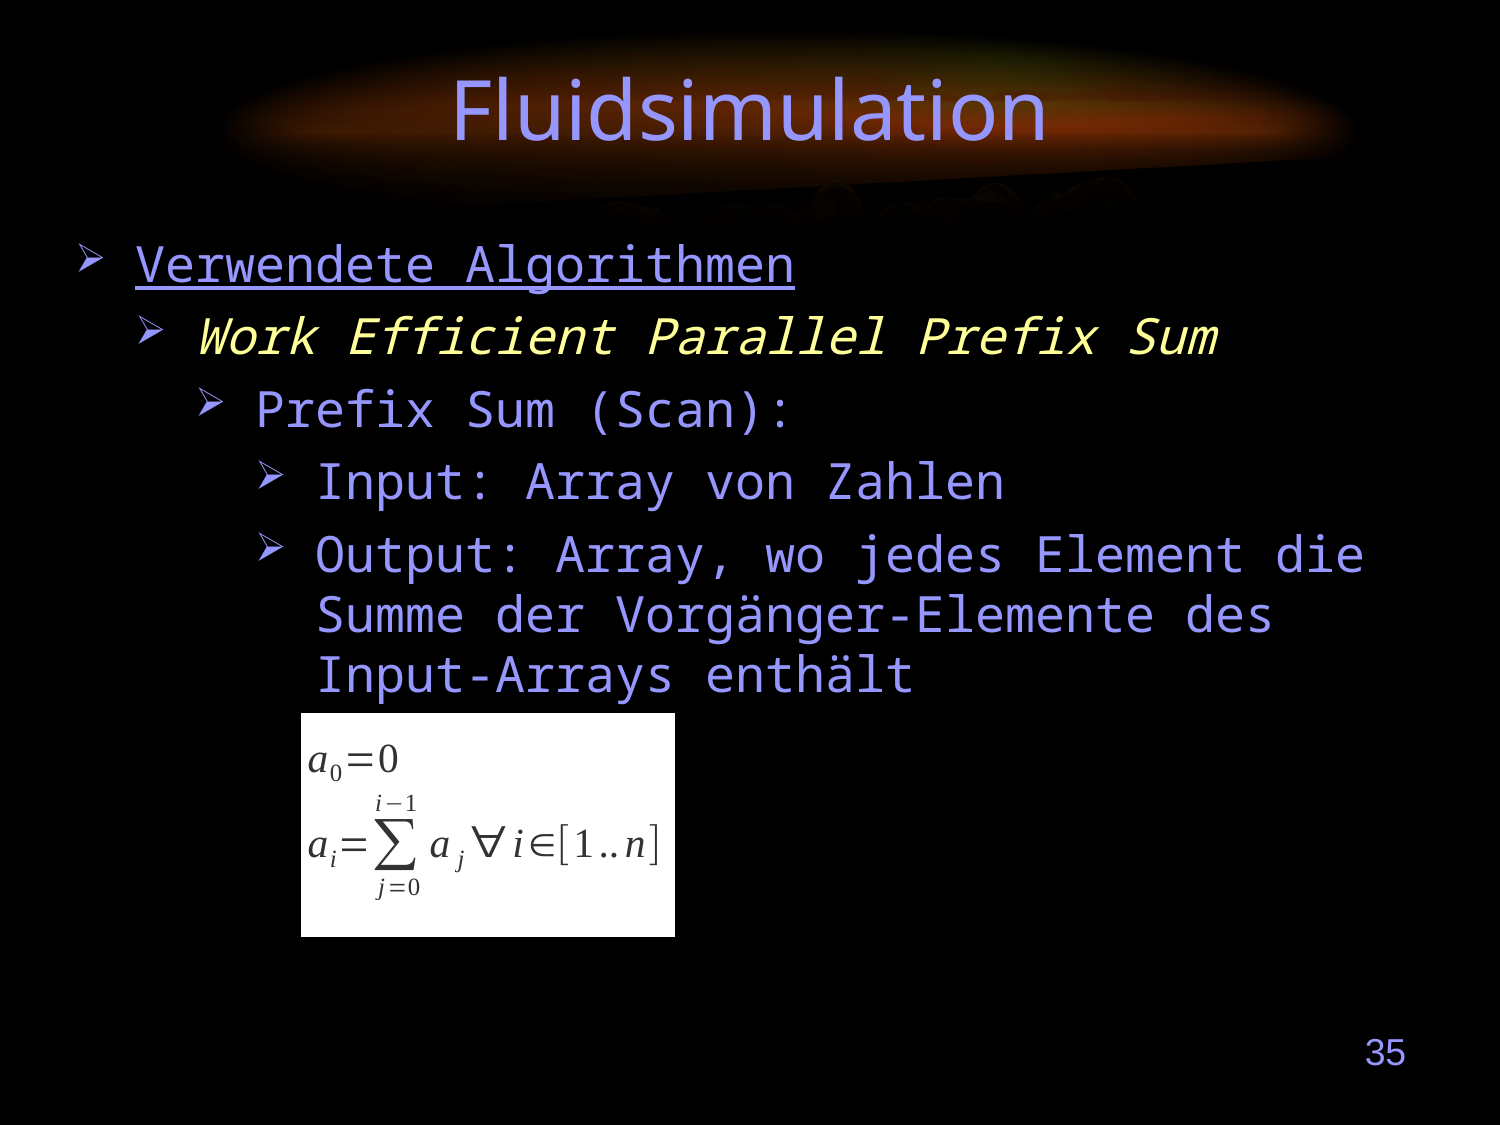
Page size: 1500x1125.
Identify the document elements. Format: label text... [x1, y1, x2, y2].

text_box Verwendete Algorithmen Work Efficient Parallel Prefix Sum Prefix Sum (Scan): Input: Array von Zahlen Output: Array, wo jedes Element die Summe der Vorgänger-Elemente des Input-Arrays enthält [0, 224, 1471, 1088]
text_box Fluidsimulation [75, 0, 1426, 216]
chart [756, 666, 875, 726]
text_box [300, 712, 676, 938]
text_box [112, 0, 1463, 224]
chart [300, 734, 667, 901]
